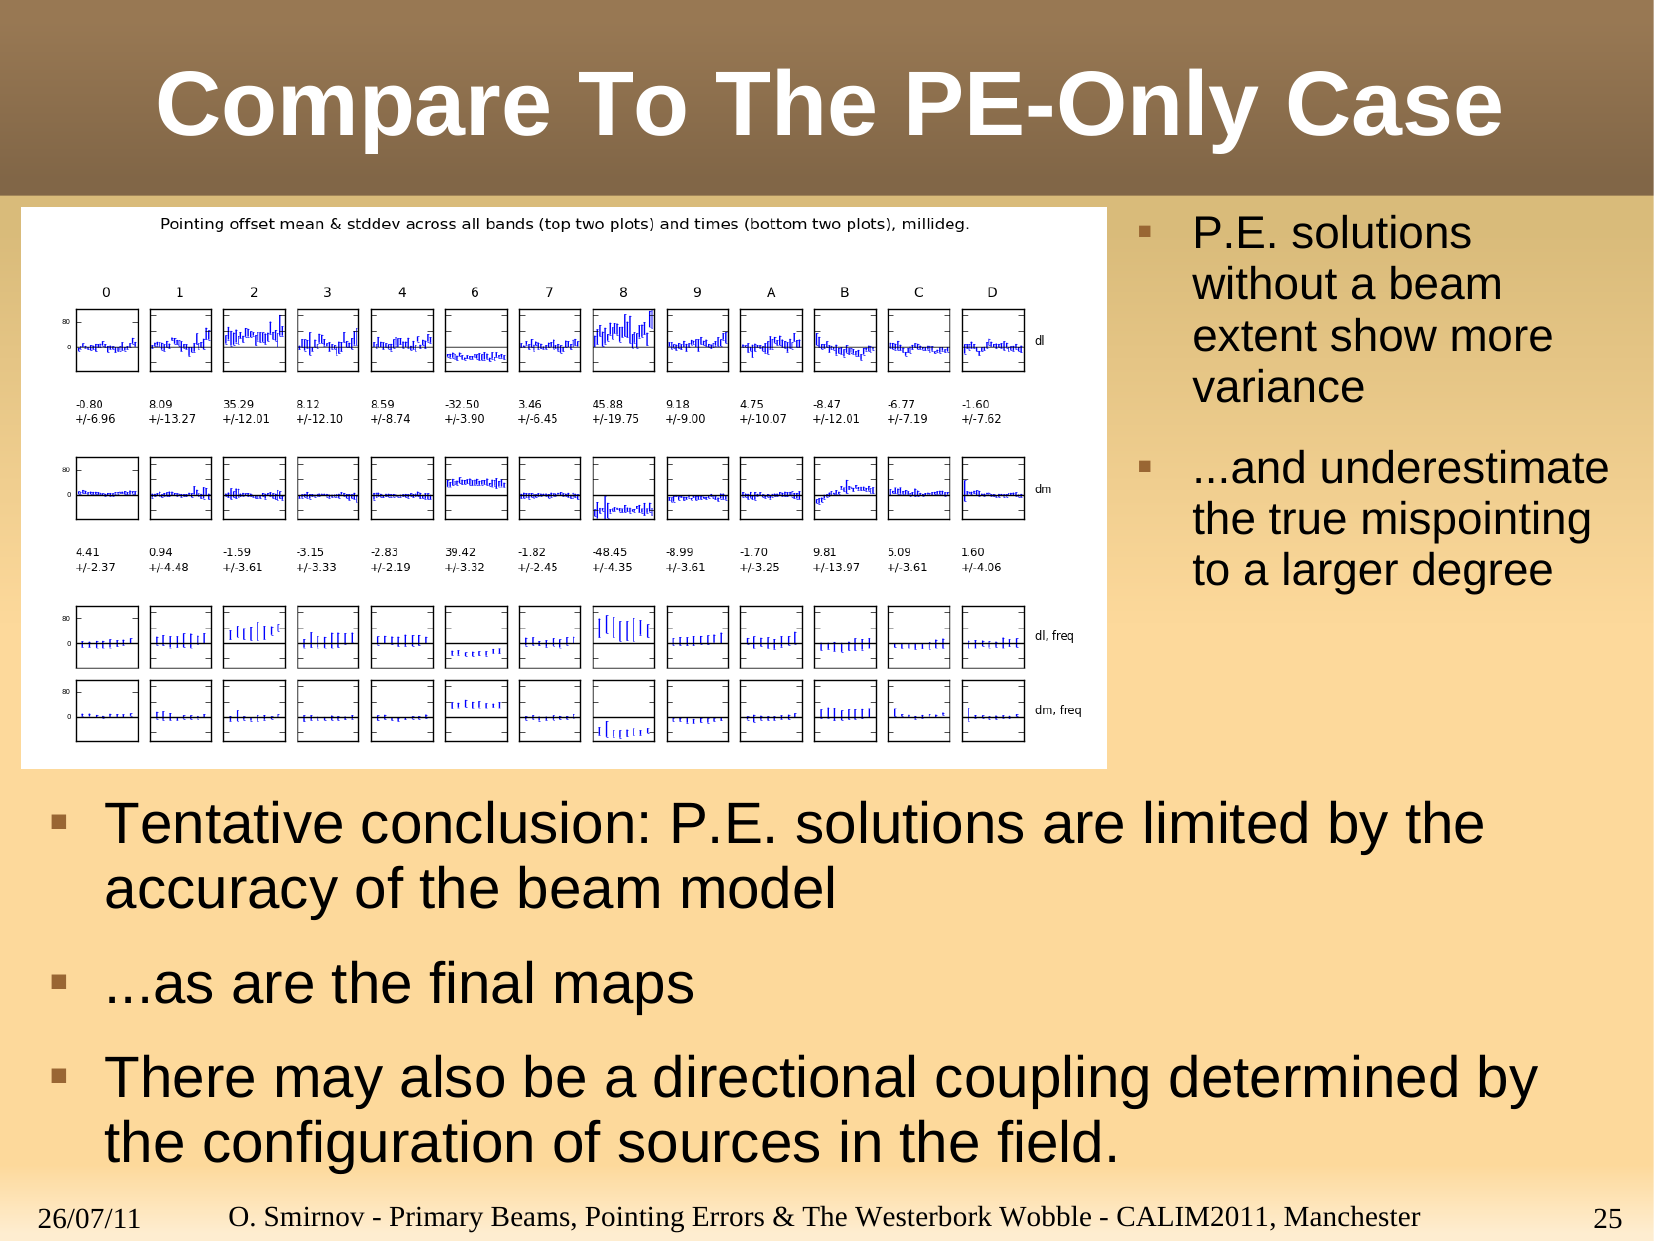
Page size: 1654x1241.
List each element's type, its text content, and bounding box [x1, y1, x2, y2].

list Tentative conclusion: P.E. solutions are limited by the accuracy of the beam model ...as are the final maps There may also be a directional coupling determined by the configuration of sources in the field. [33, 790, 1576, 1176]
title Compare To The PE-Only Case [86, 0, 1576, 208]
list P.E. solutions without a beam extent show more variance ...and underestimate the true mispointing to a larger degree [1121, 207, 1613, 1104]
picture [0, 0, 1654, 1241]
